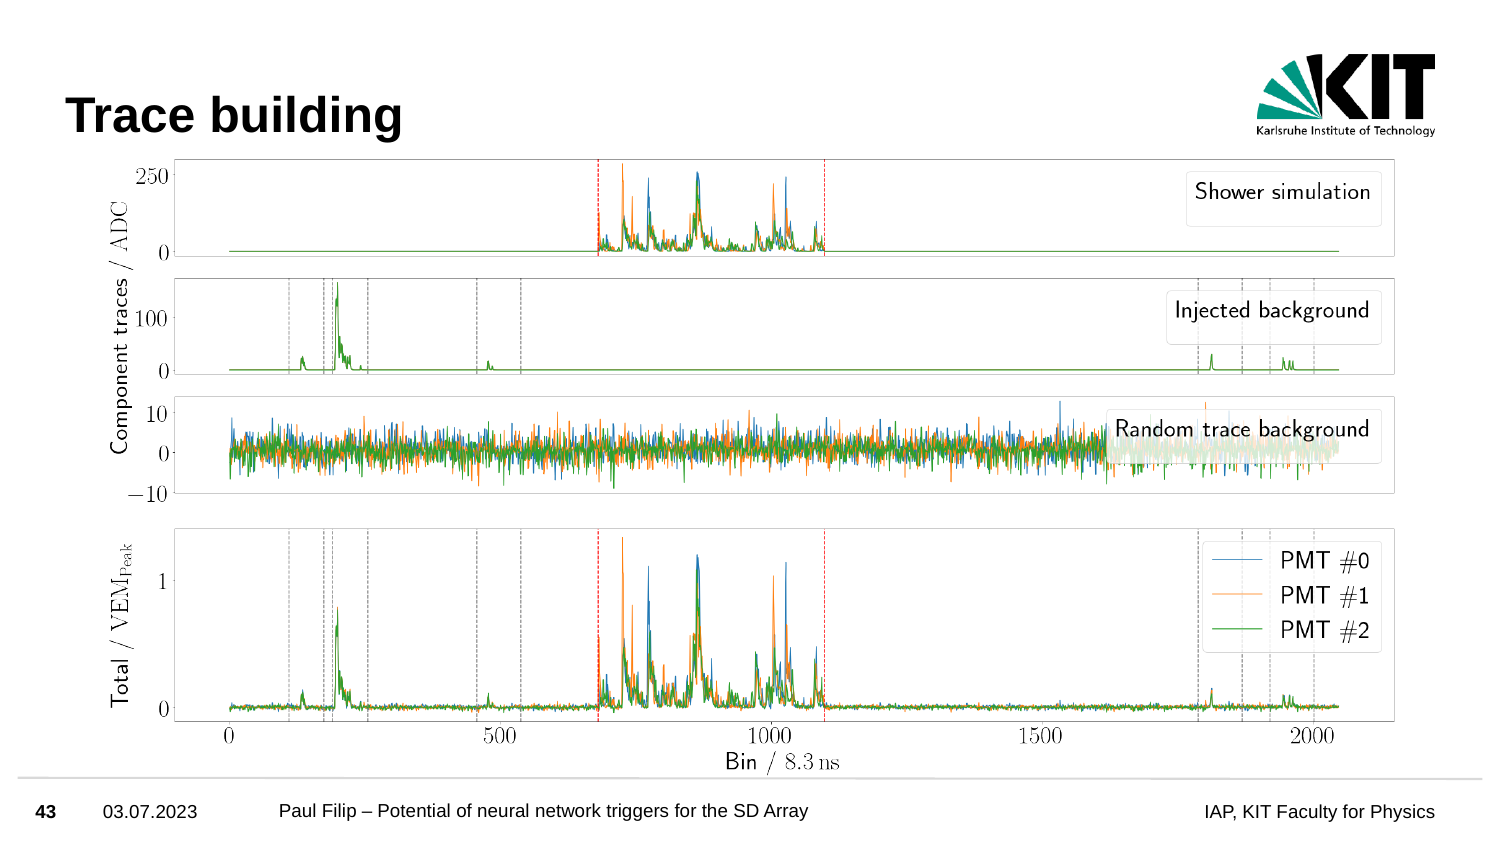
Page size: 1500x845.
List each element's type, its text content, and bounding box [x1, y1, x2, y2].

slide_number <number> [35, 778, 89, 844]
title Trace building [64, 48, 1192, 144]
picture [104, 155, 1398, 779]
picture [1257, 54, 1435, 137]
slide_number 03.07.2023 [102, 778, 272, 844]
